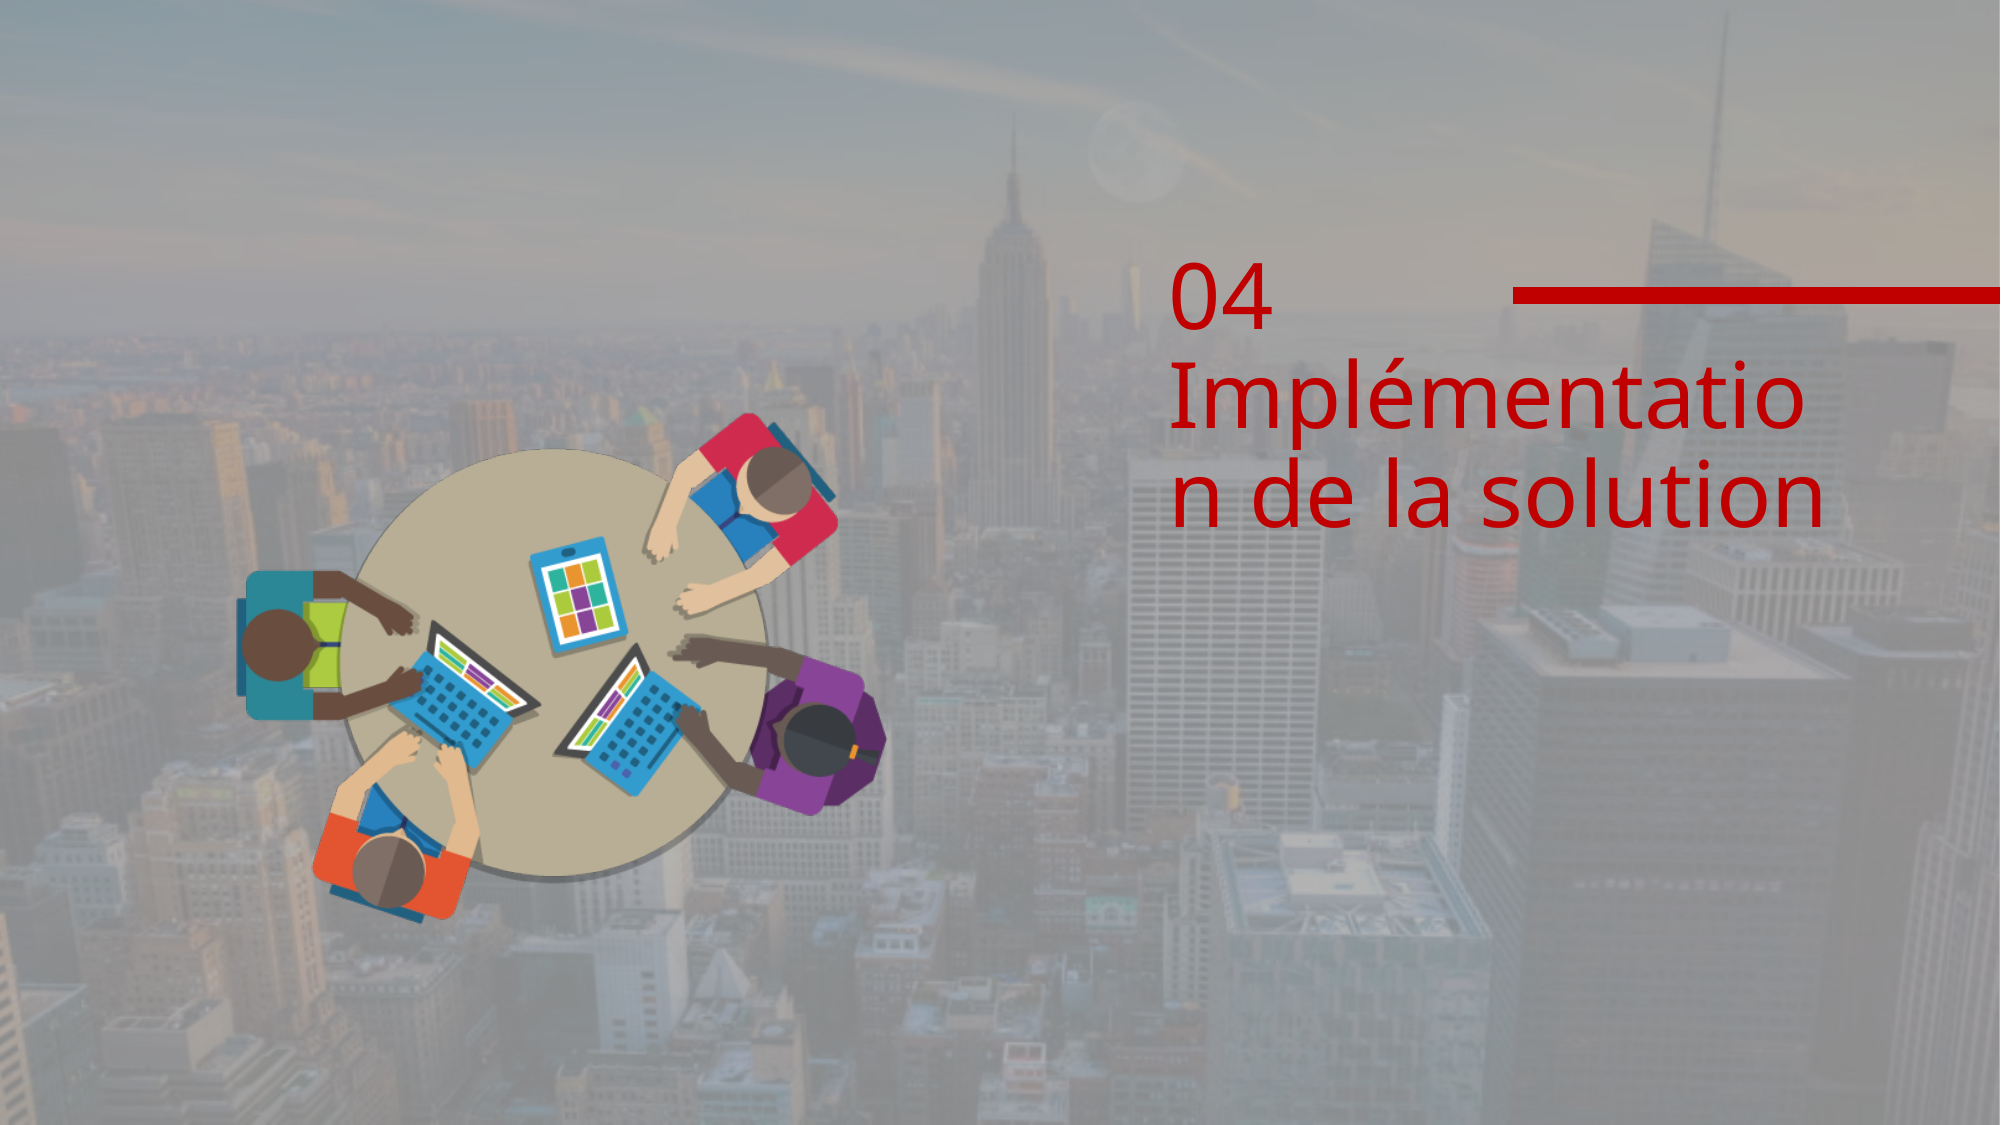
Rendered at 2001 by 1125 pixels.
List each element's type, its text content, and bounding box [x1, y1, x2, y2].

picture [183, 348, 927, 969]
text_box [0, 0, 2000, 1125]
text_box 04 Implémentation de la solution [1168, 243, 1851, 559]
